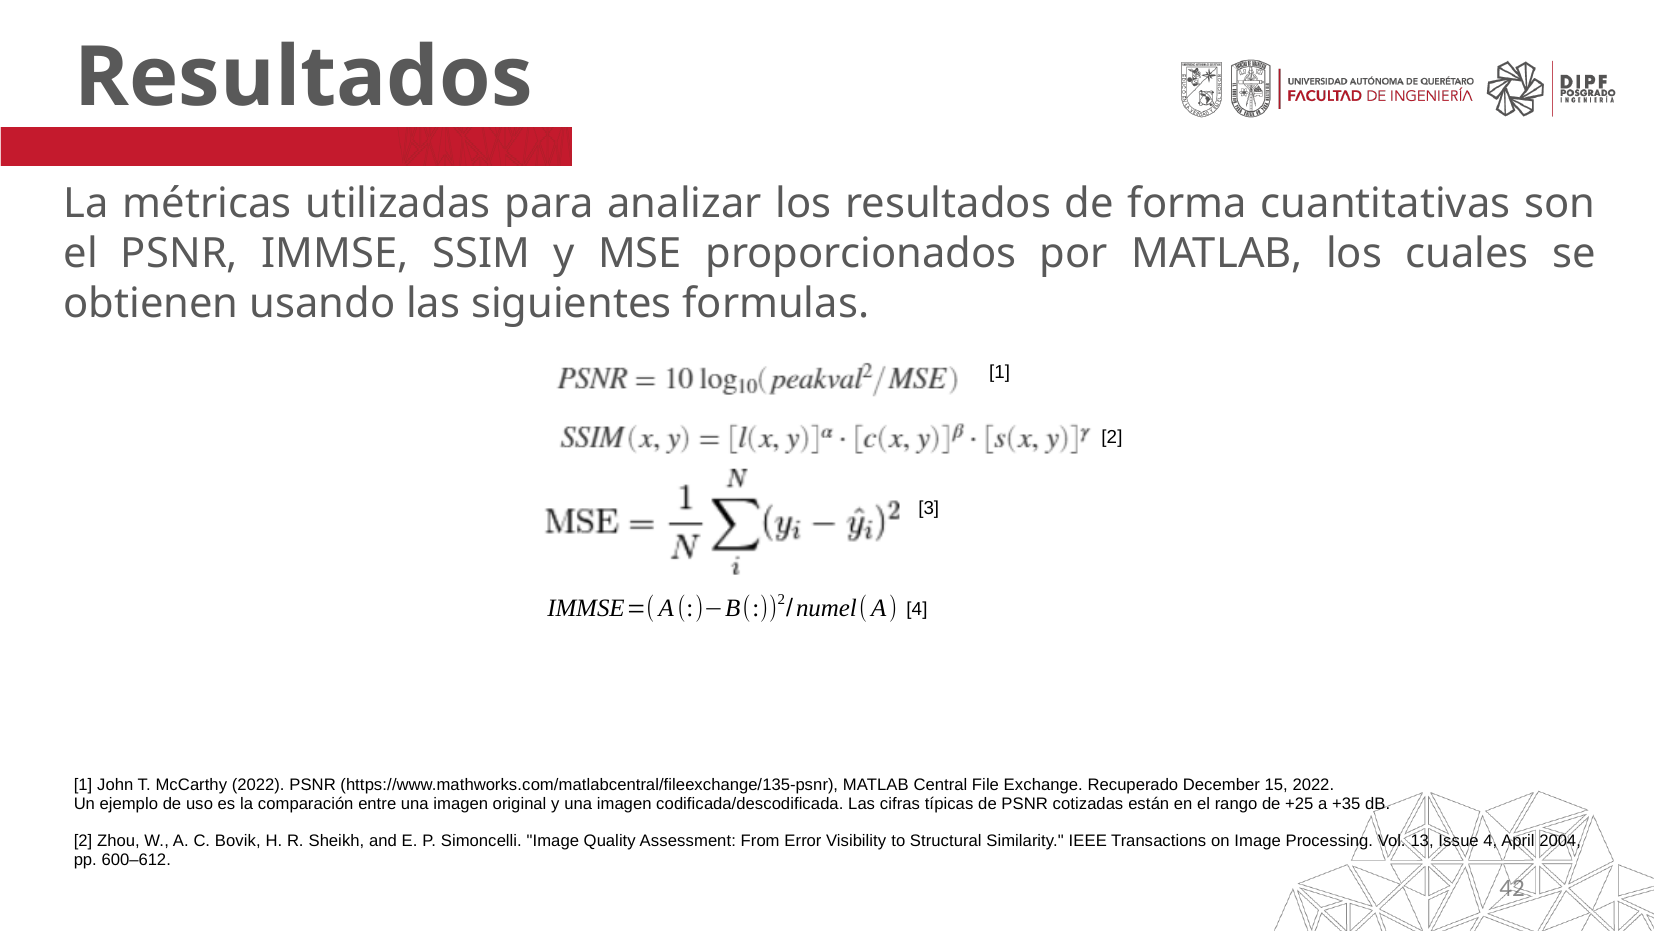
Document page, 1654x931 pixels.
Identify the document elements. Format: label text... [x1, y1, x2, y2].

picture [546, 354, 974, 409]
text_box [3] [903, 490, 963, 569]
chart [539, 590, 891, 624]
text_box La métricas utilizadas para analizar los resultados de forma cuantitativas son el PSNR, IMMSE, SSIM y MSE proporcionados por MATLAB, los cuales se obtienen usando las siguientes formulas. [48, 168, 1612, 333]
text_box [1] John T. McCarthy (2022). PSNR (https://www.mathworks.com/matlabcentral/fileexchange/135-psnr), MATLAB Central File Exchange. Recuperado December 15, 2022. Un ejemplo de uso es la comparación entre una imagen original y una imagen codificada/descodificada. Las cifras típicas de PSNR cotizadas están en el rango de +25 a +35 dB. [2] Zhou, W., A. C. Bovik, H. R. Sheikh, and E. P. Simoncelli. "Image Quality Assessment: From Error Visibility to Structural Similarity." IEEE Transactions on Image Processing. Vol. 13, Issue 4, April 2004, pp. 600–612. [59, 767, 1625, 914]
text_box Resultados [54, 11, 572, 127]
picture [0, 127, 572, 166]
text_box [4] [891, 590, 951, 669]
picture [543, 419, 1086, 586]
picture [1257, 781, 1654, 931]
text_box [2] [1086, 419, 1146, 498]
picture [1176, 54, 1620, 133]
text_box [1] [974, 354, 1034, 433]
